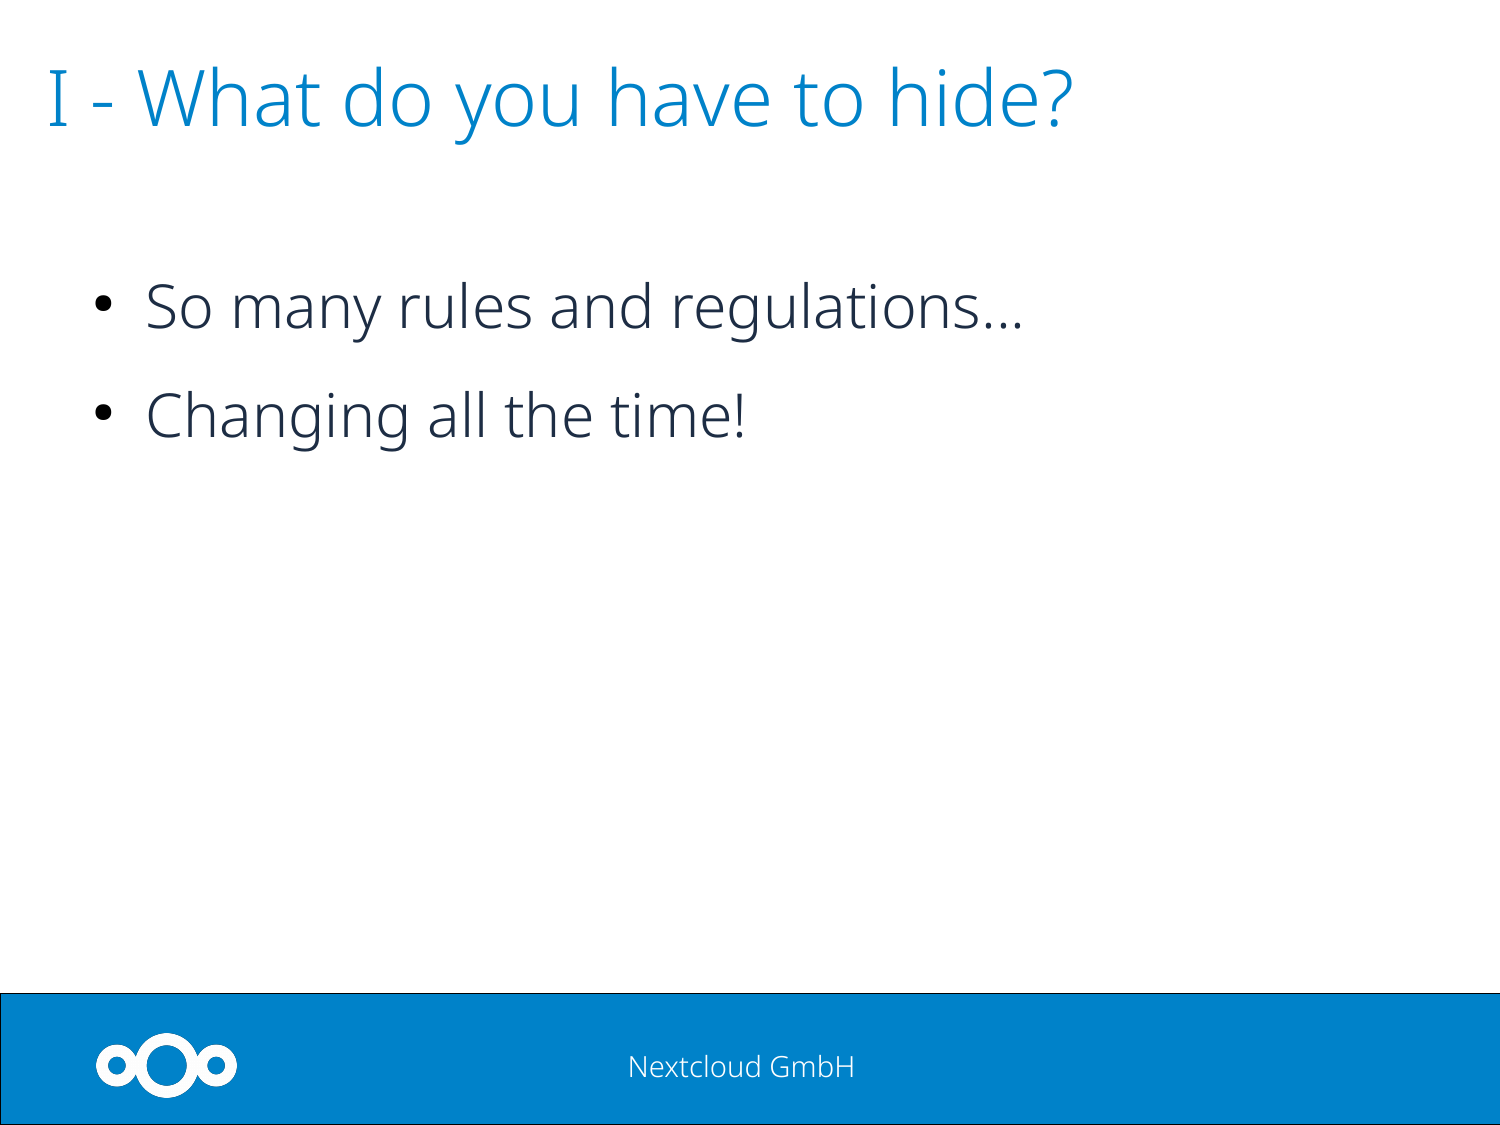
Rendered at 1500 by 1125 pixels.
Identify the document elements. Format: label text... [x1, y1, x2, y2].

list So many rules and regulations... Changing all the time! [74, 263, 1425, 916]
picture [96, 1033, 237, 1098]
title I - What do you have to hide? [46, 5, 1258, 187]
